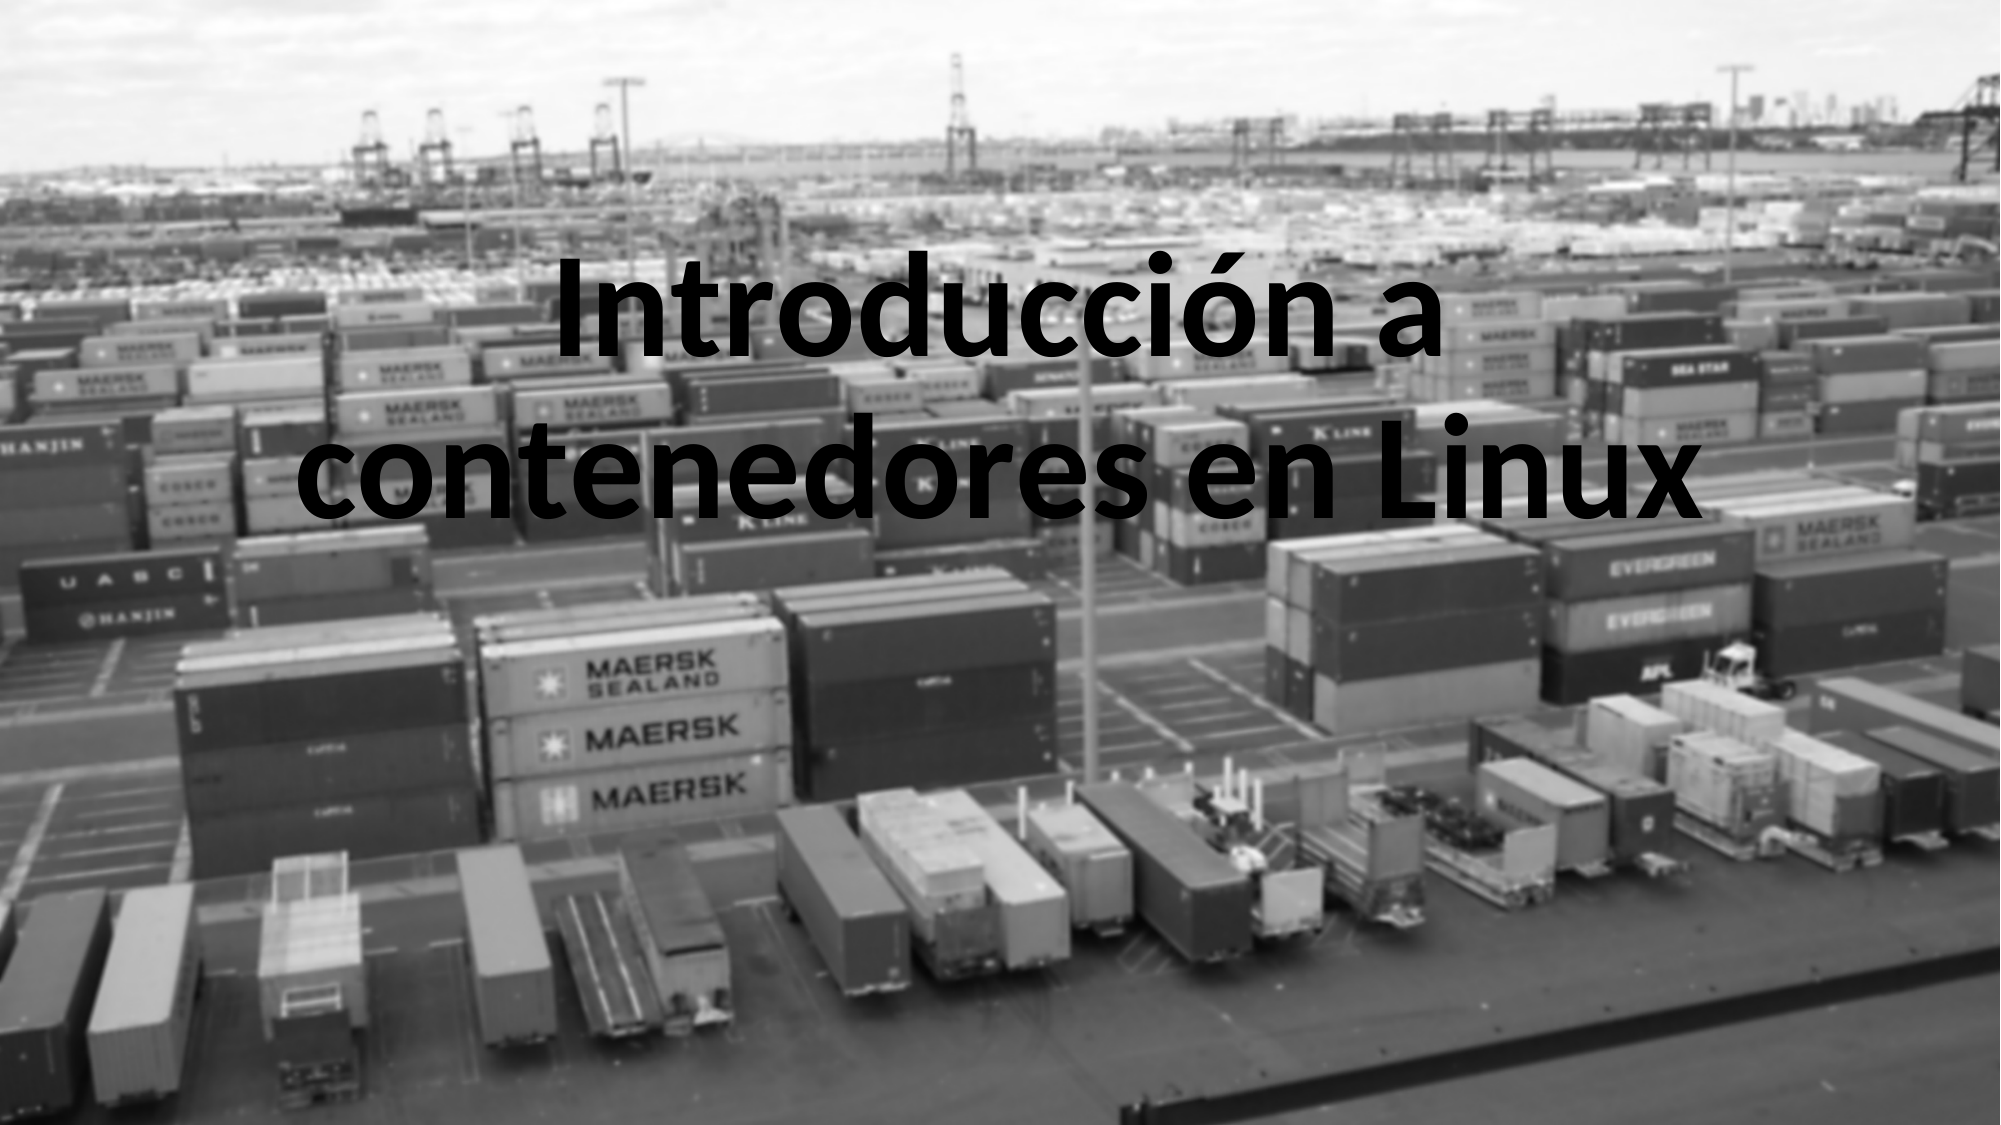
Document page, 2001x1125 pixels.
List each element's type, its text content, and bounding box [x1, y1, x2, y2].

picture [0, 0, 2000, 1125]
title Introducción a contenedores en Linux [137, 169, 1863, 610]
